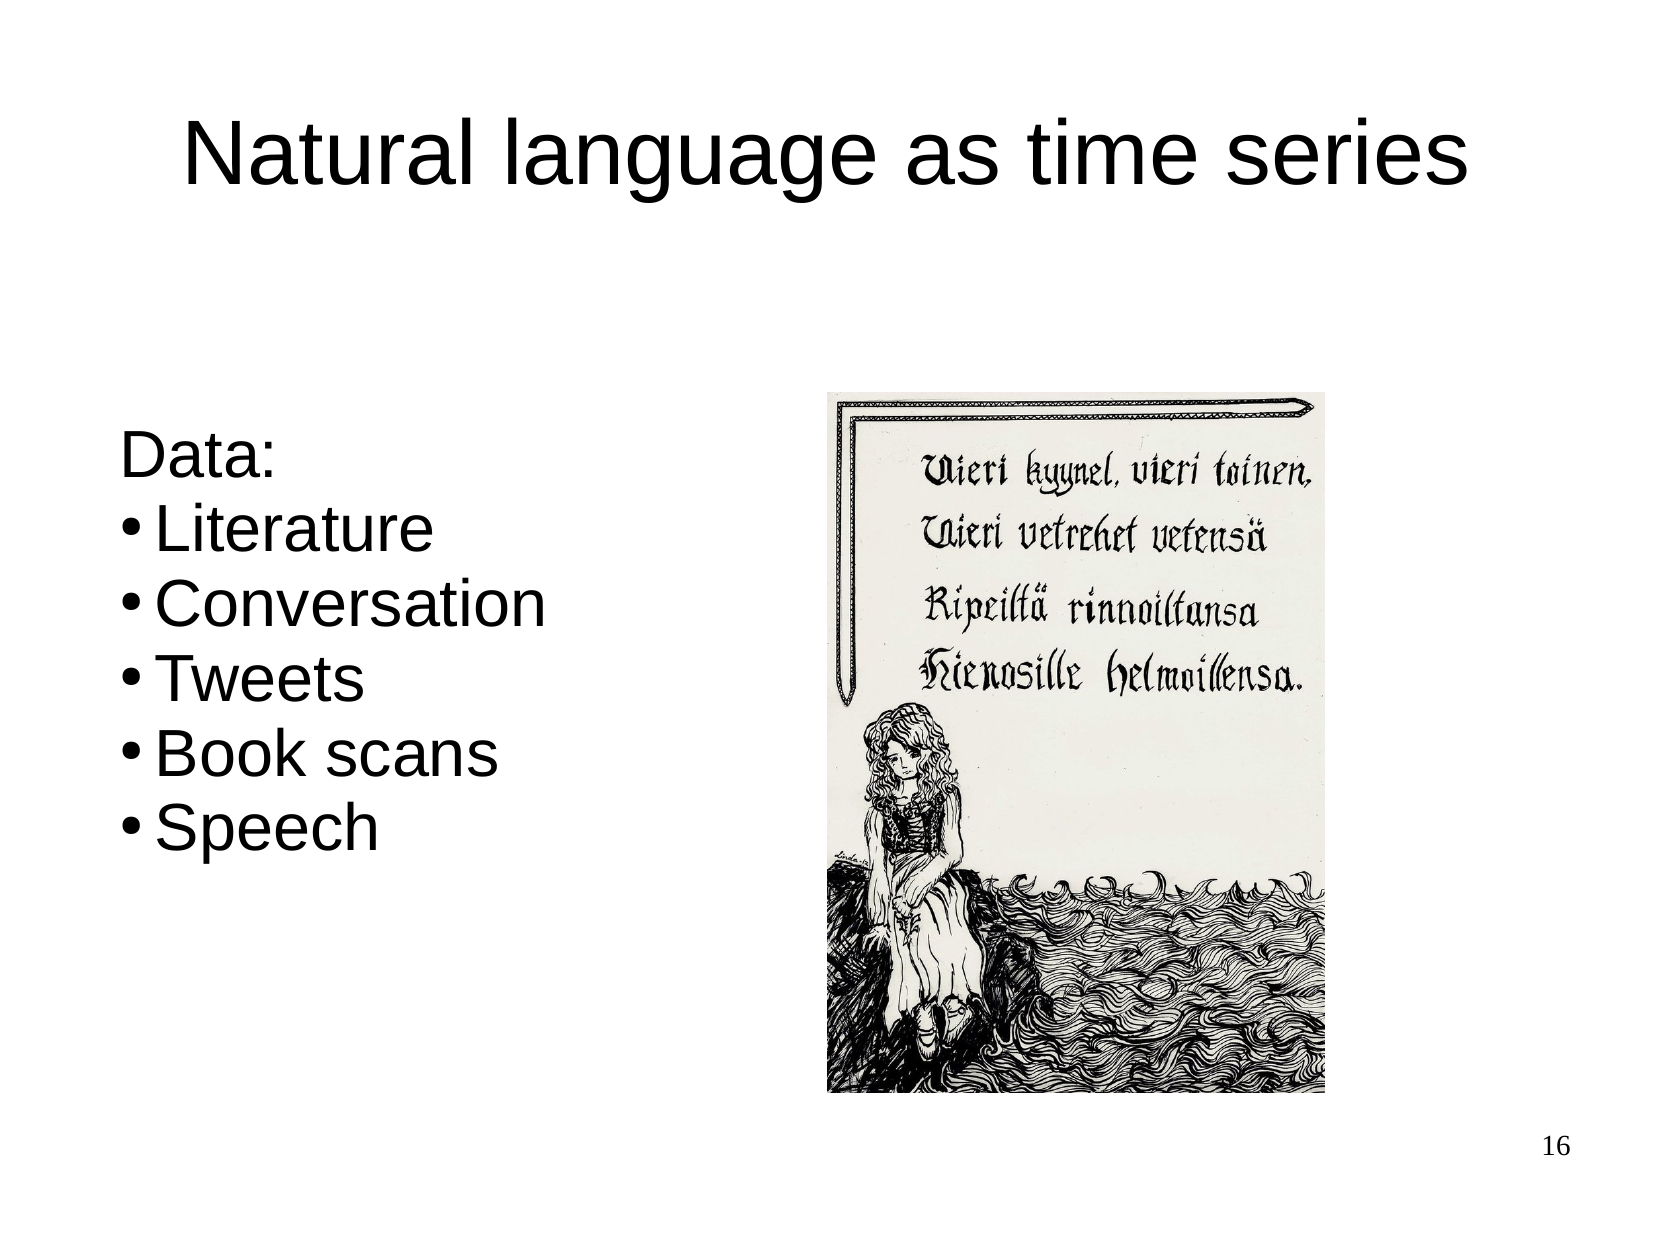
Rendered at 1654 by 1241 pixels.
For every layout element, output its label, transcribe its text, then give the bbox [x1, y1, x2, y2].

text_box Data: Literature Conversation Tweets Book scans Speech [69, 409, 813, 1174]
picture [827, 392, 1325, 1093]
title Natural language as time series [82, 49, 1571, 257]
